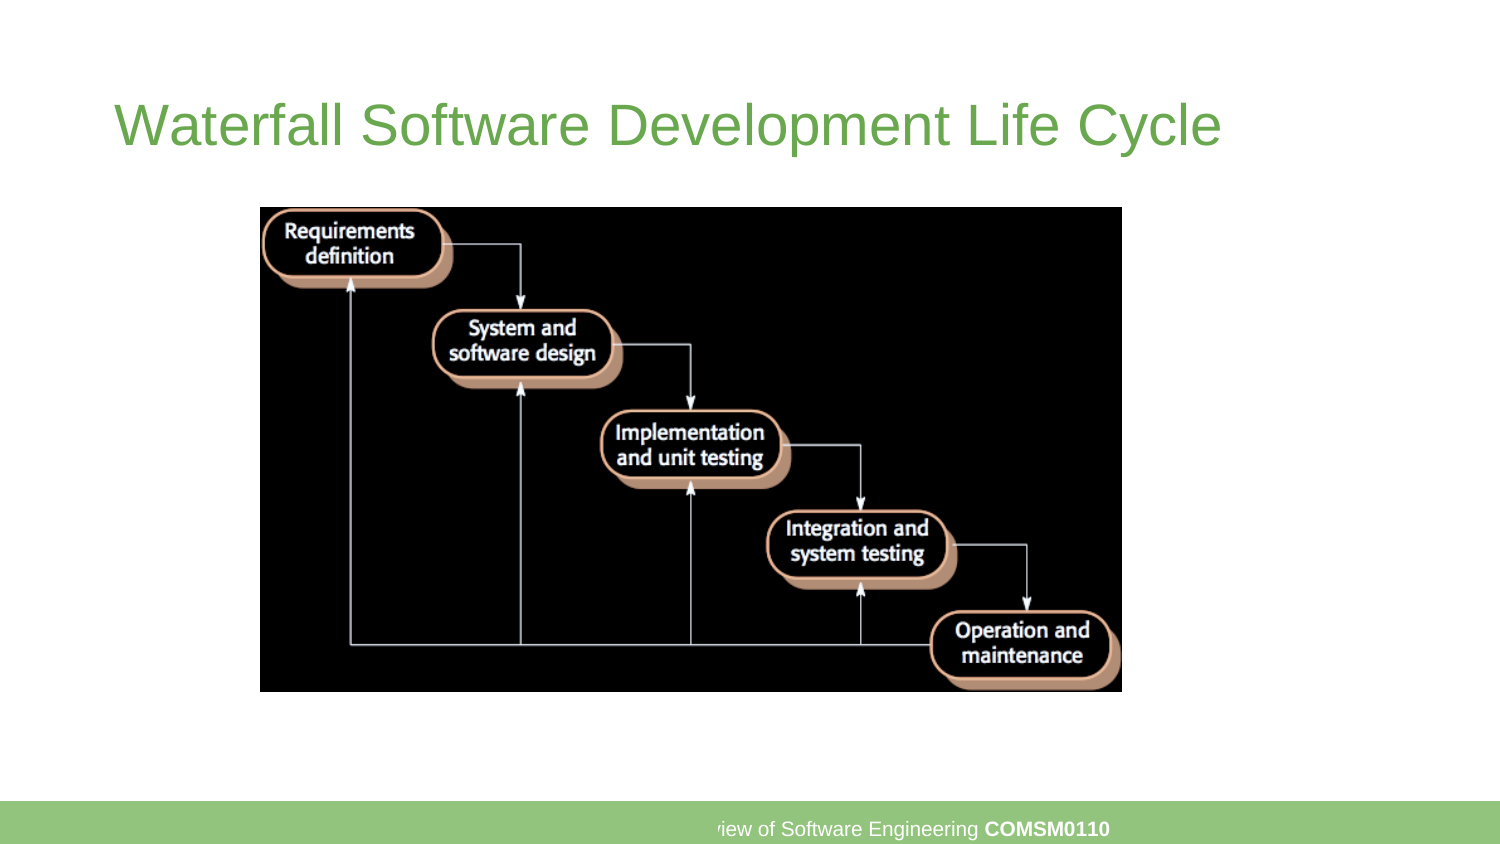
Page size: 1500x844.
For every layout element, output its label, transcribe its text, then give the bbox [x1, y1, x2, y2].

title Waterfall Software Development Life Cycle [103, 44, 1397, 209]
picture [260, 207, 1122, 692]
